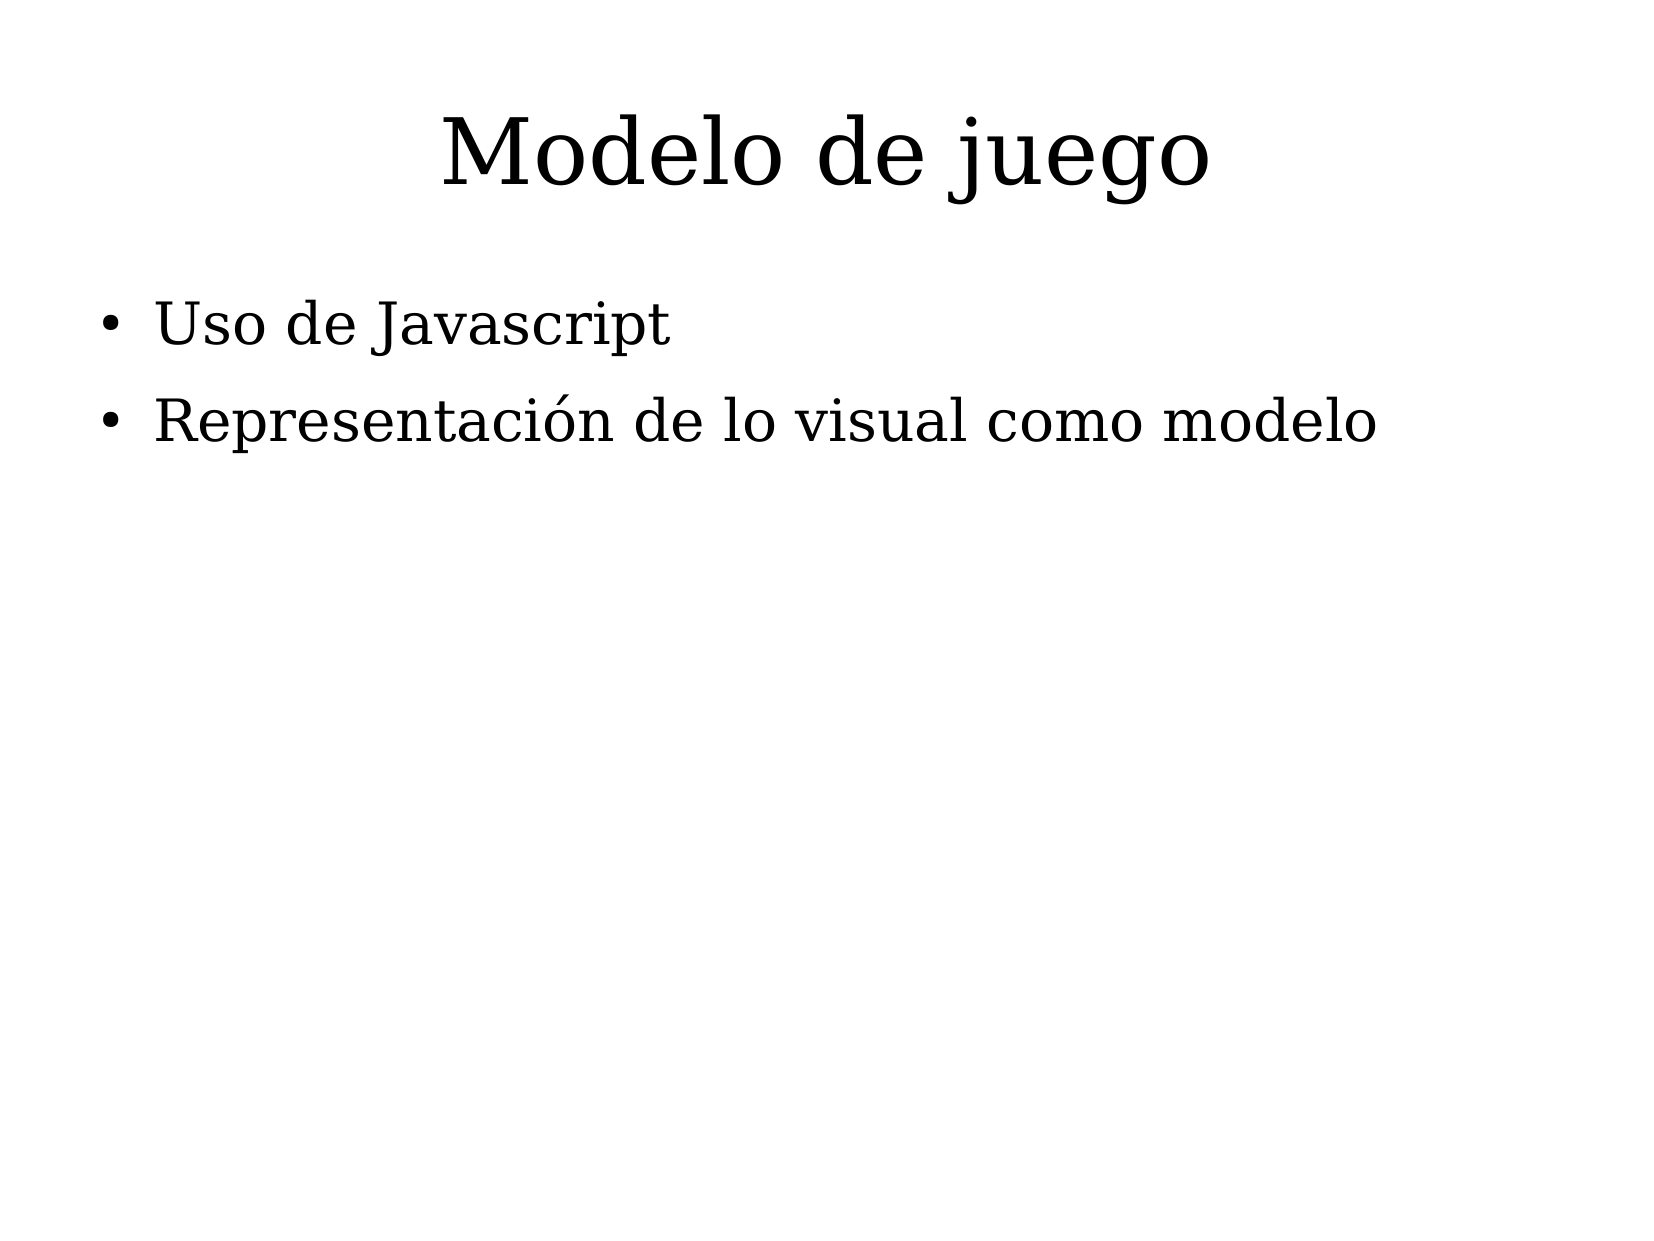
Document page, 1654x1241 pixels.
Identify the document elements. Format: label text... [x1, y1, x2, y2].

title Modelo de juego [82, 49, 1571, 257]
list Uso de Javascript Representación de lo visual como modelo [82, 290, 1571, 1010]
